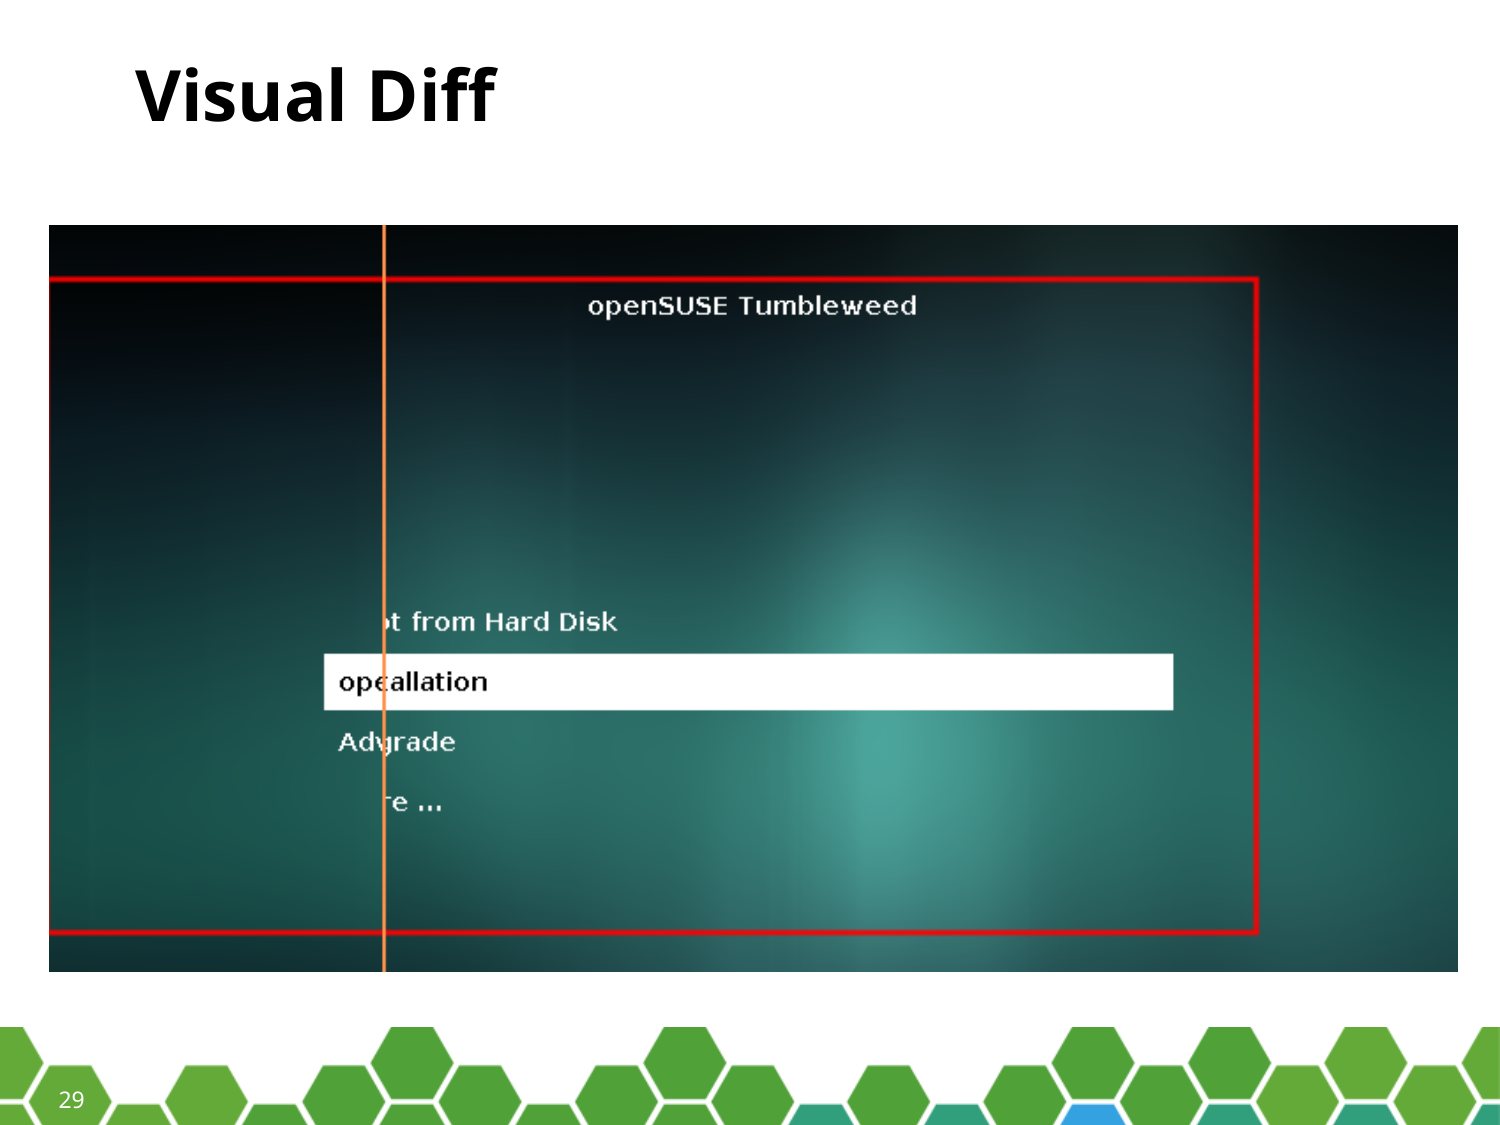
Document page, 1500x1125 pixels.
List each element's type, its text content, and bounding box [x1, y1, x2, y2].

picture [0, 1027, 1500, 1125]
picture [49, 225, 1458, 973]
title Visual Diff [135, 12, 1372, 175]
